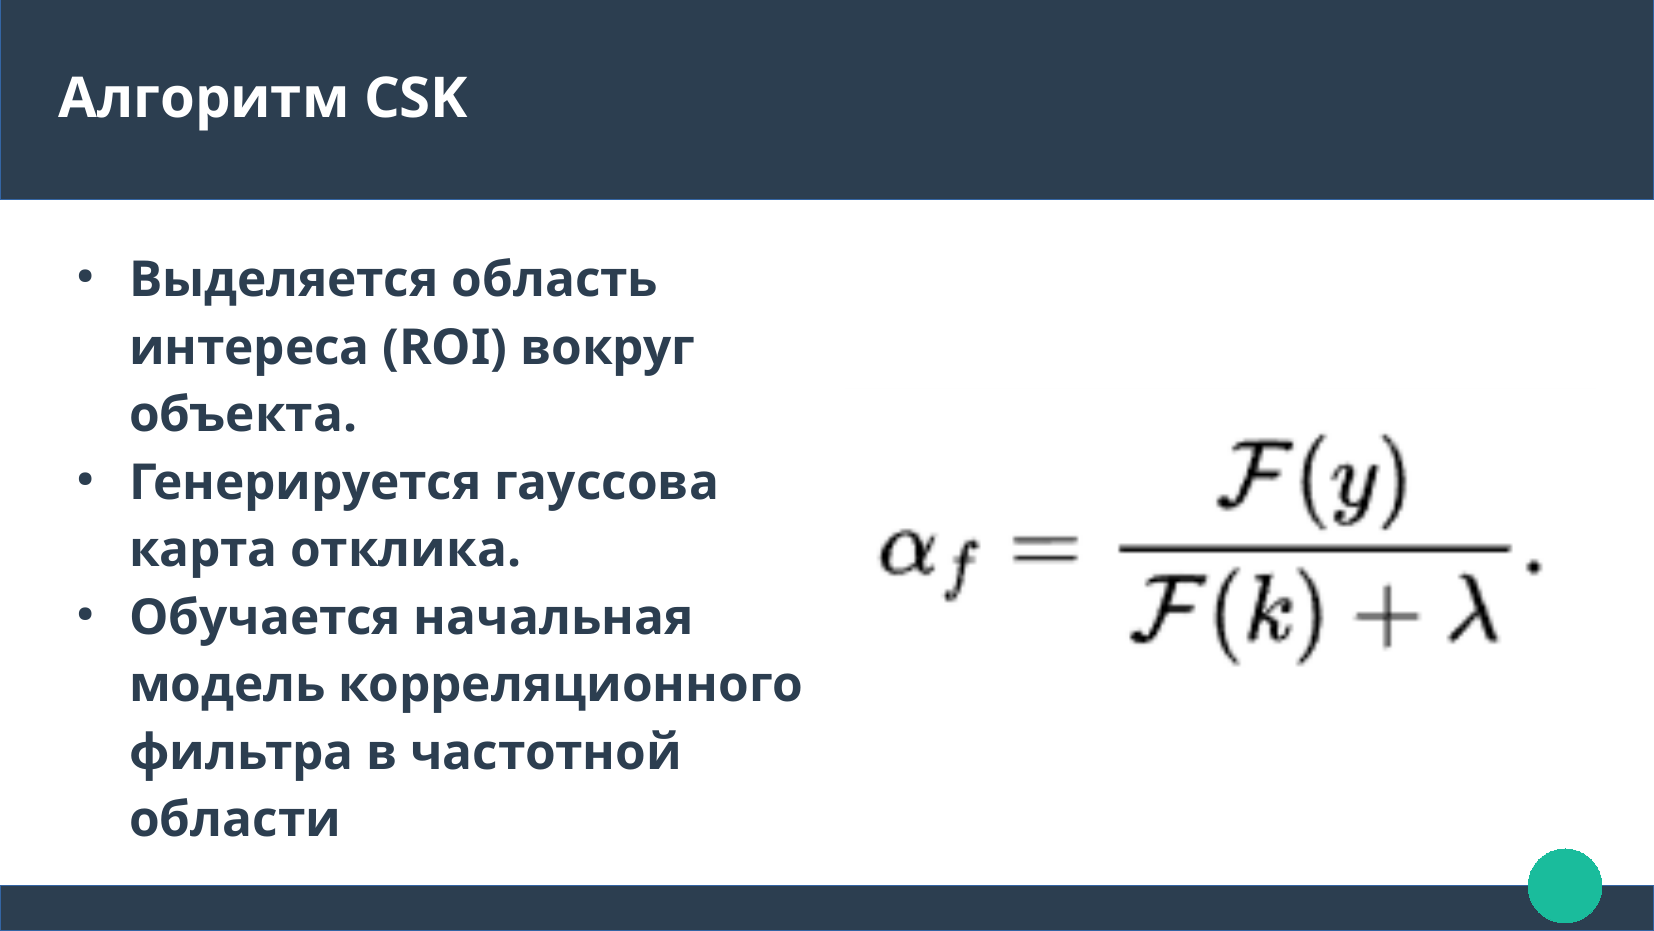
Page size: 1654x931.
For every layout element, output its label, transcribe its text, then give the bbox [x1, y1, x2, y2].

picture [845, 387, 1596, 720]
title Алгоритм CSK [59, 37, 1595, 155]
list Выделяется область интереса (ROI) вокруг объекта. Генерируется гауссова карта отклика. Обучается начальная модель корреляционного фильтра в частотной области [59, 243, 809, 864]
